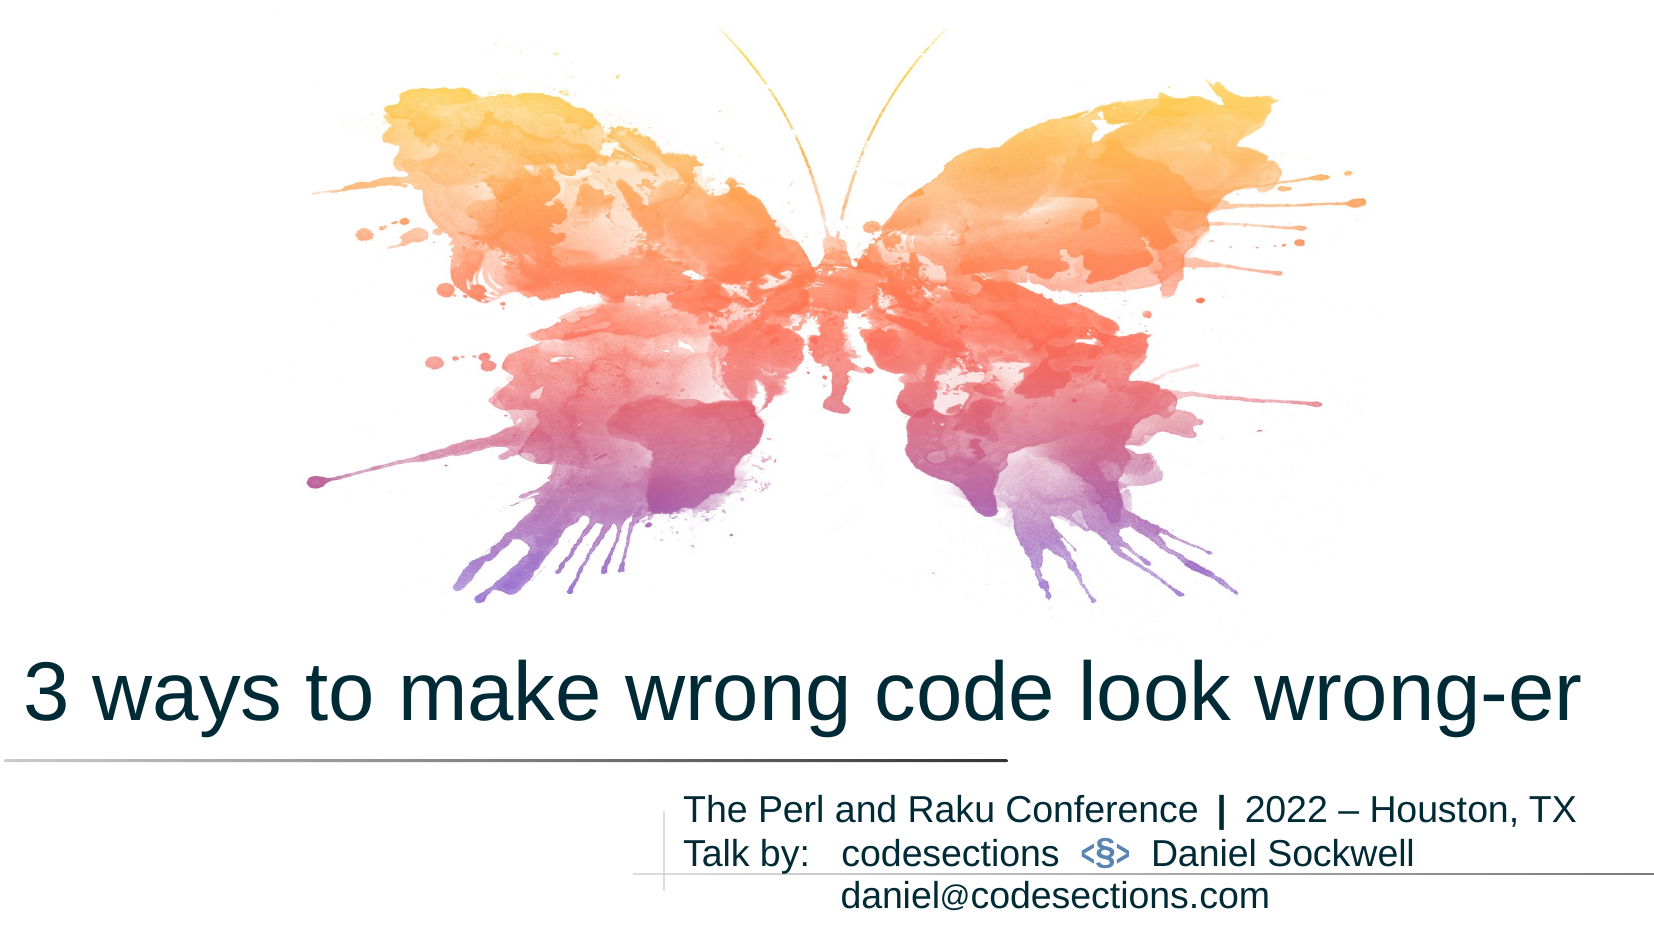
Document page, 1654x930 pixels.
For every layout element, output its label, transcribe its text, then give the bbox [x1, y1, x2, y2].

text_box The Perl and Raku Conference | 2022 – Houston, TX Talk by: codesections <§> Daniel Sockwell daniel@codesections.com [668, 785, 1606, 930]
title 3 ways to make wrong code look wrong-er [23, 598, 1653, 785]
